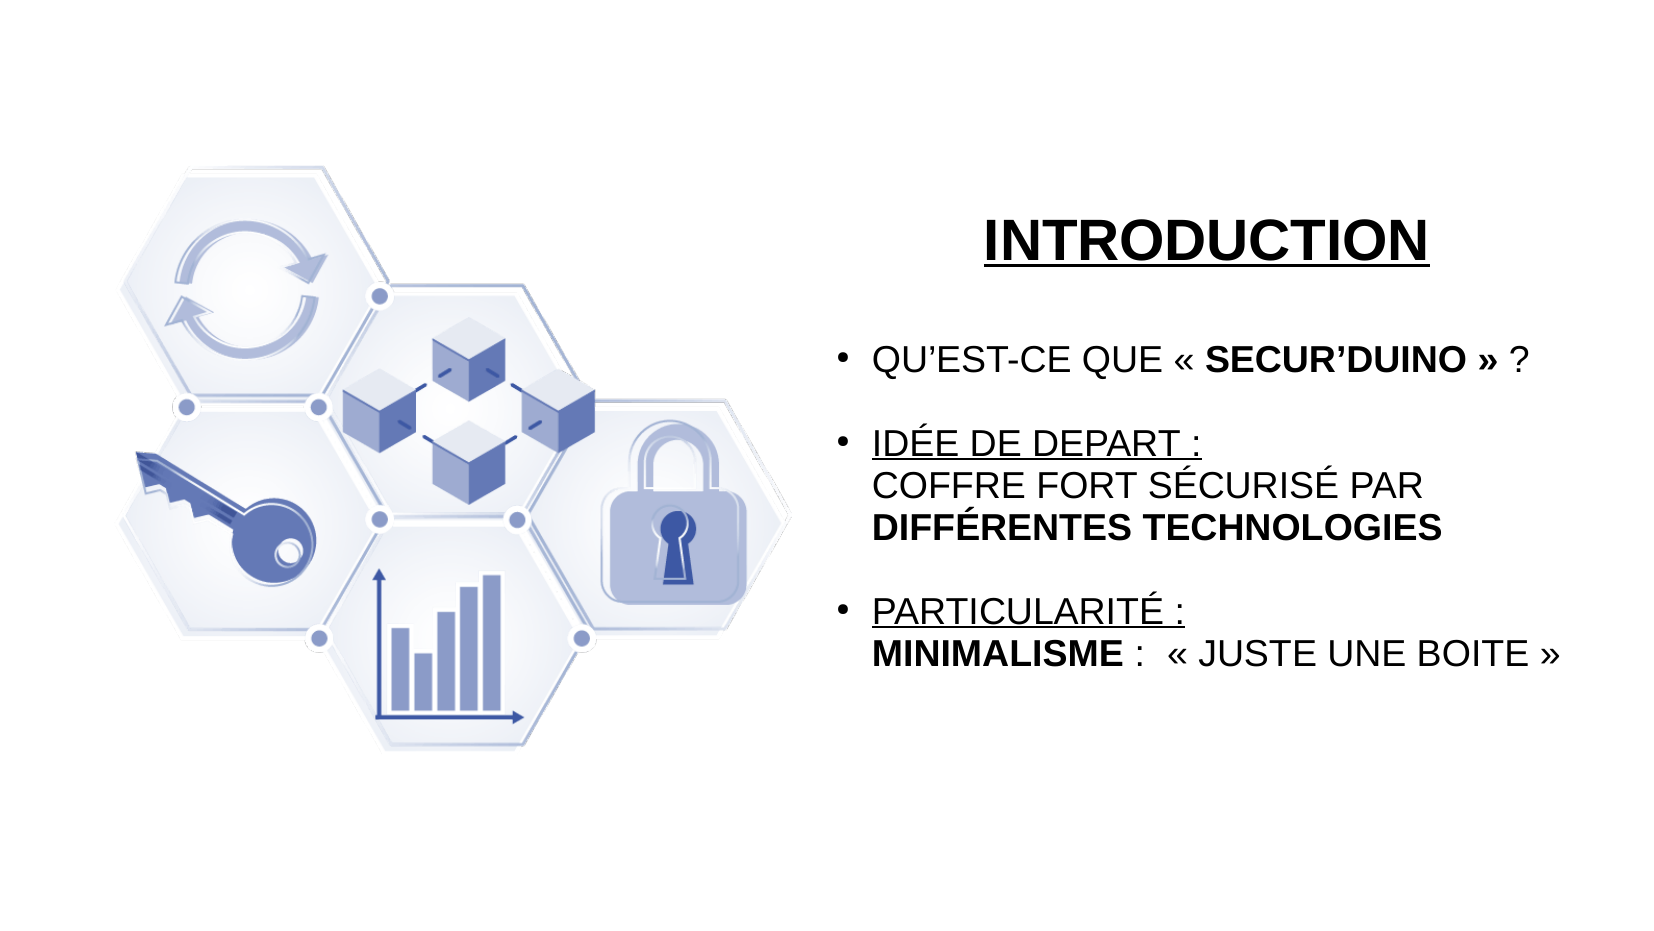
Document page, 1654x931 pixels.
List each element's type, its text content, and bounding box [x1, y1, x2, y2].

picture [114, 165, 792, 755]
text_box INTRODUCTION QU’EST-CE QUE « SECUR’DUINO » ? IDÉE DE DEPART : COFFRE FORT SÉCURISÉ PAR DIFFÉRENTES TECHNOLOGIES PARTICULARITÉ : MINIMALISME : « JUSTE UNE BOITE » [821, 200, 1590, 766]
